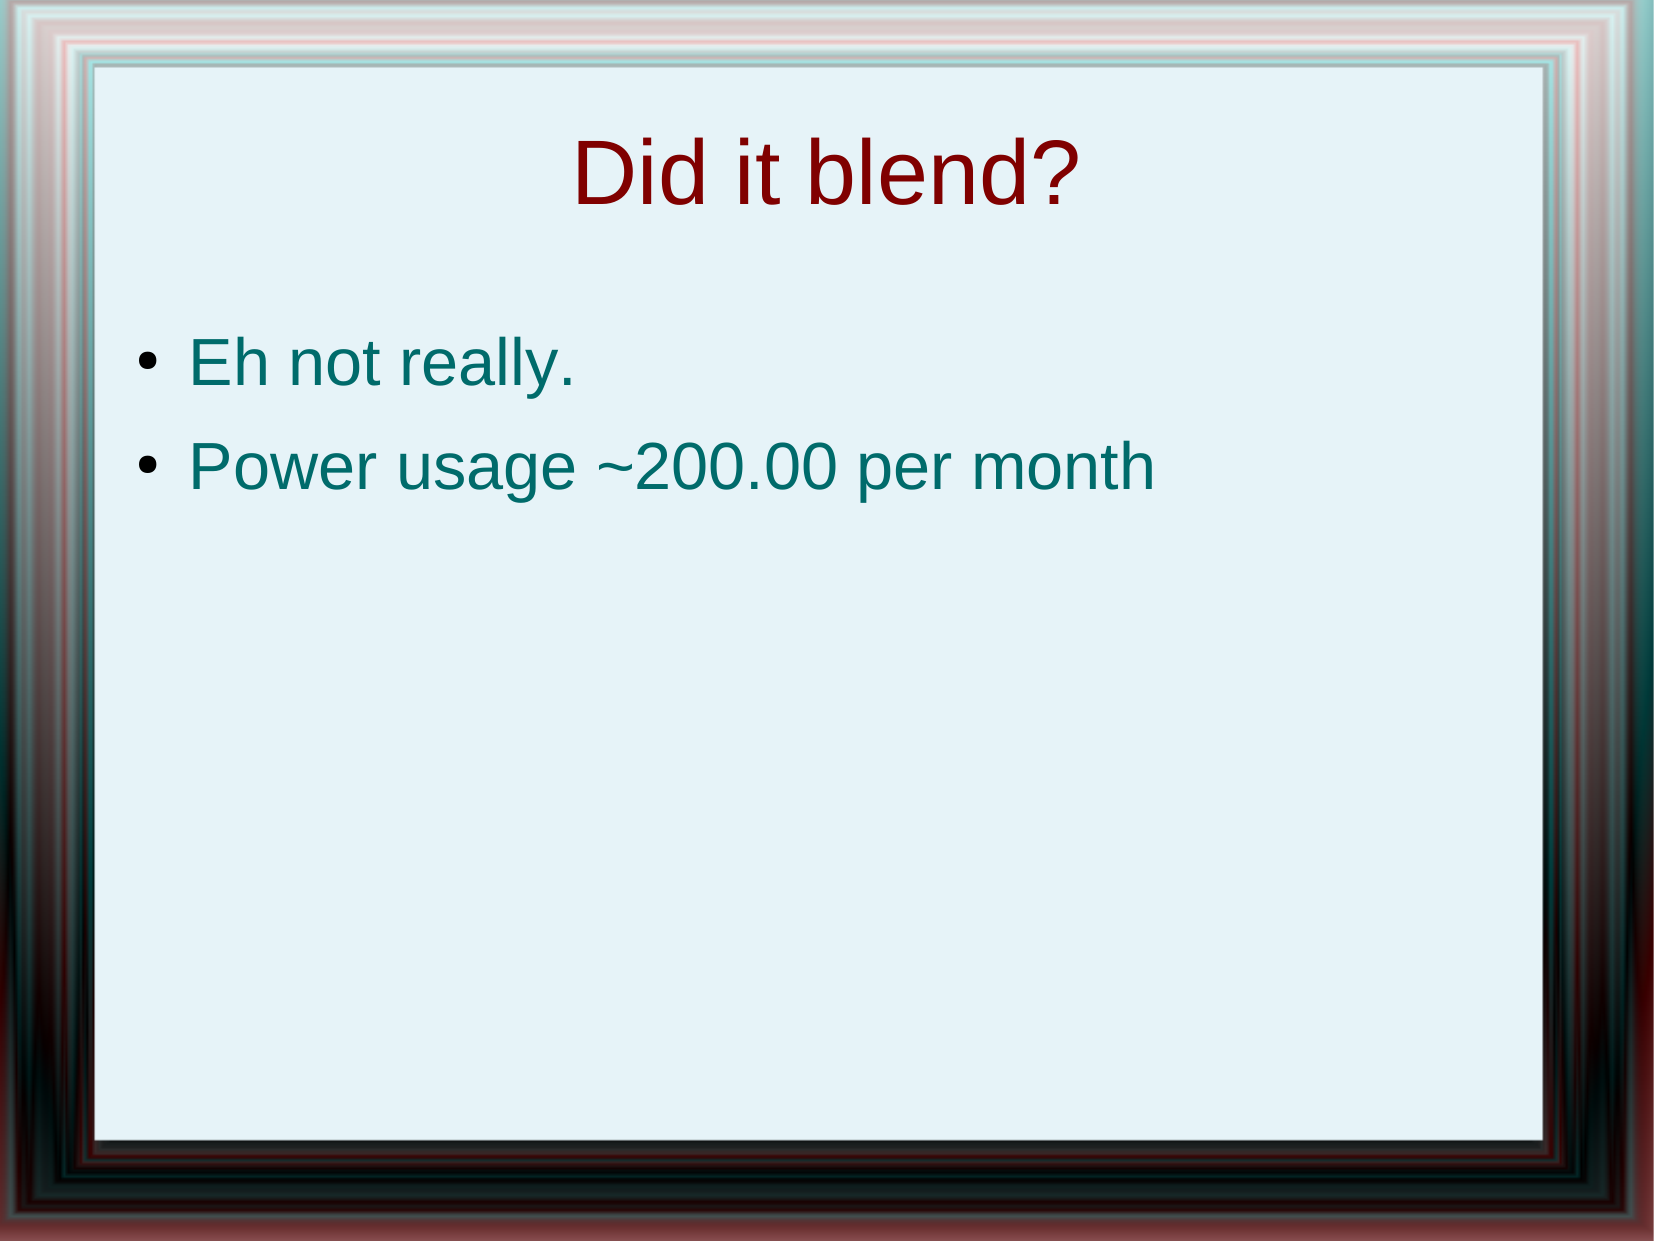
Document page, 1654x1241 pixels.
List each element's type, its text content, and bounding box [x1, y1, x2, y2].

picture [0, 0, 1654, 1241]
title Did it blend? [118, 95, 1536, 250]
list Eh not really. Power usage ~200.00 per month [118, 324, 1506, 1129]
